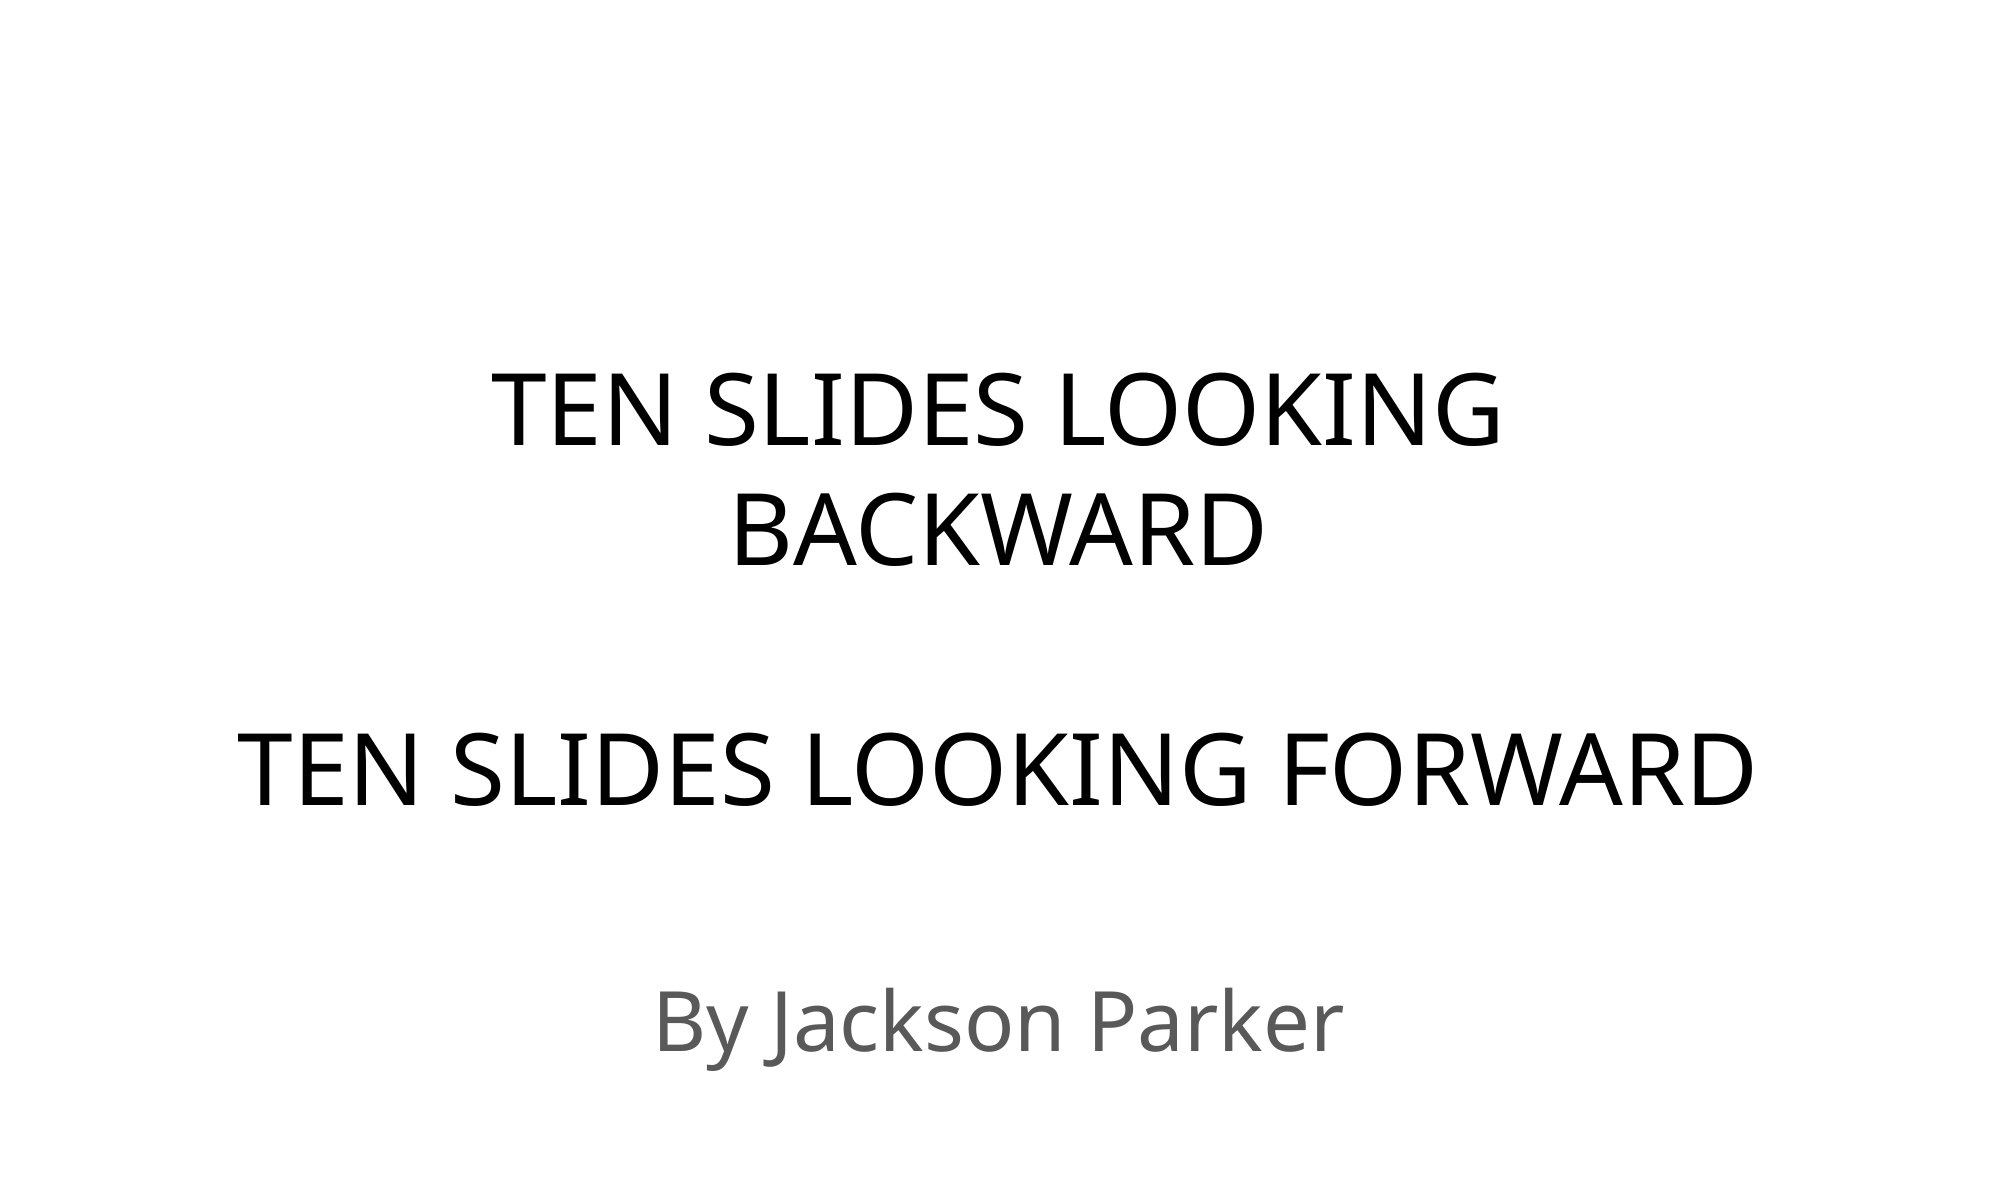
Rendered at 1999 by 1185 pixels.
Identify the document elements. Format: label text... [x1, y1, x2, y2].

title TEN SLIDES LOOKING BACKWARD TEN SLIDES LOOKING FORWARD [68, 75, 1930, 841]
subtitle By Jackson Parker [68, 953, 1930, 1136]
